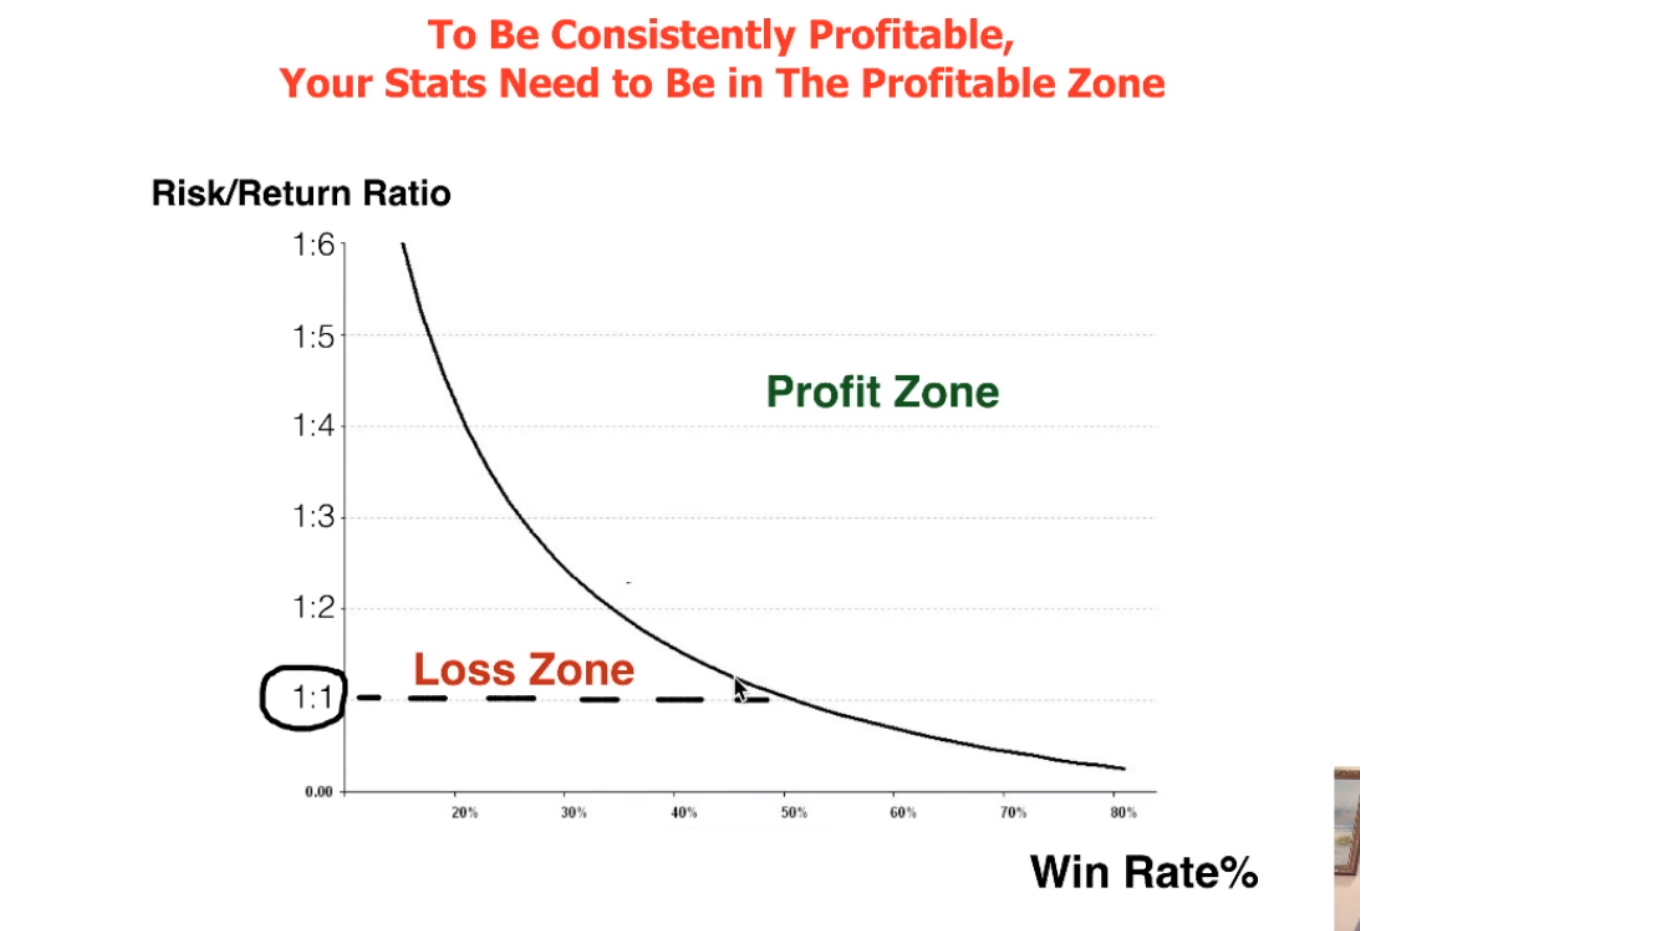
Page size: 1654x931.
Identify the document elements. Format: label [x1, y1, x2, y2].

picture [112, 7, 1360, 931]
